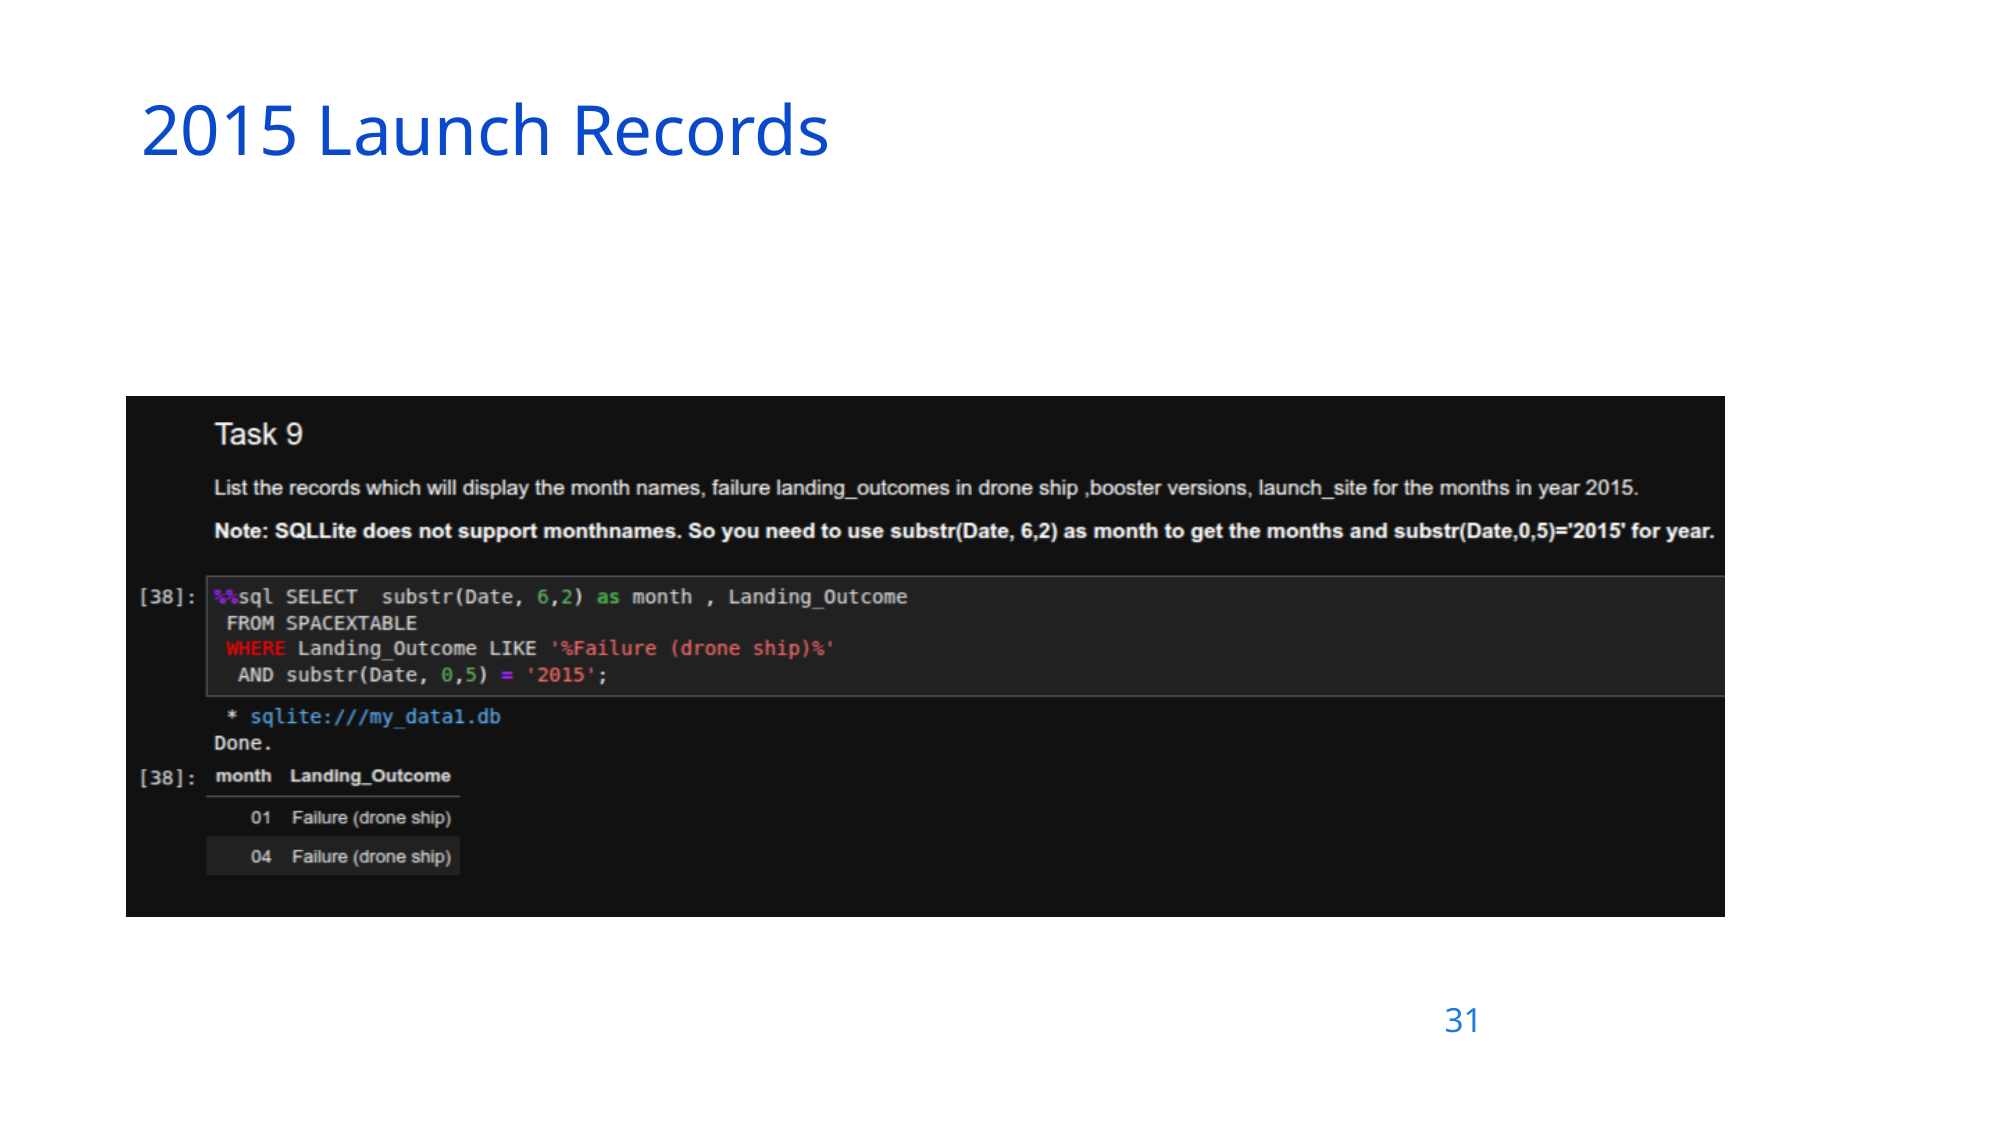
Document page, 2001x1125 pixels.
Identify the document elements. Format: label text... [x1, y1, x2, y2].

picture [126, 396, 1726, 917]
slide_number 32 [1429, 988, 1880, 1055]
text_box 2015 Launch Records [126, 88, 1852, 179]
